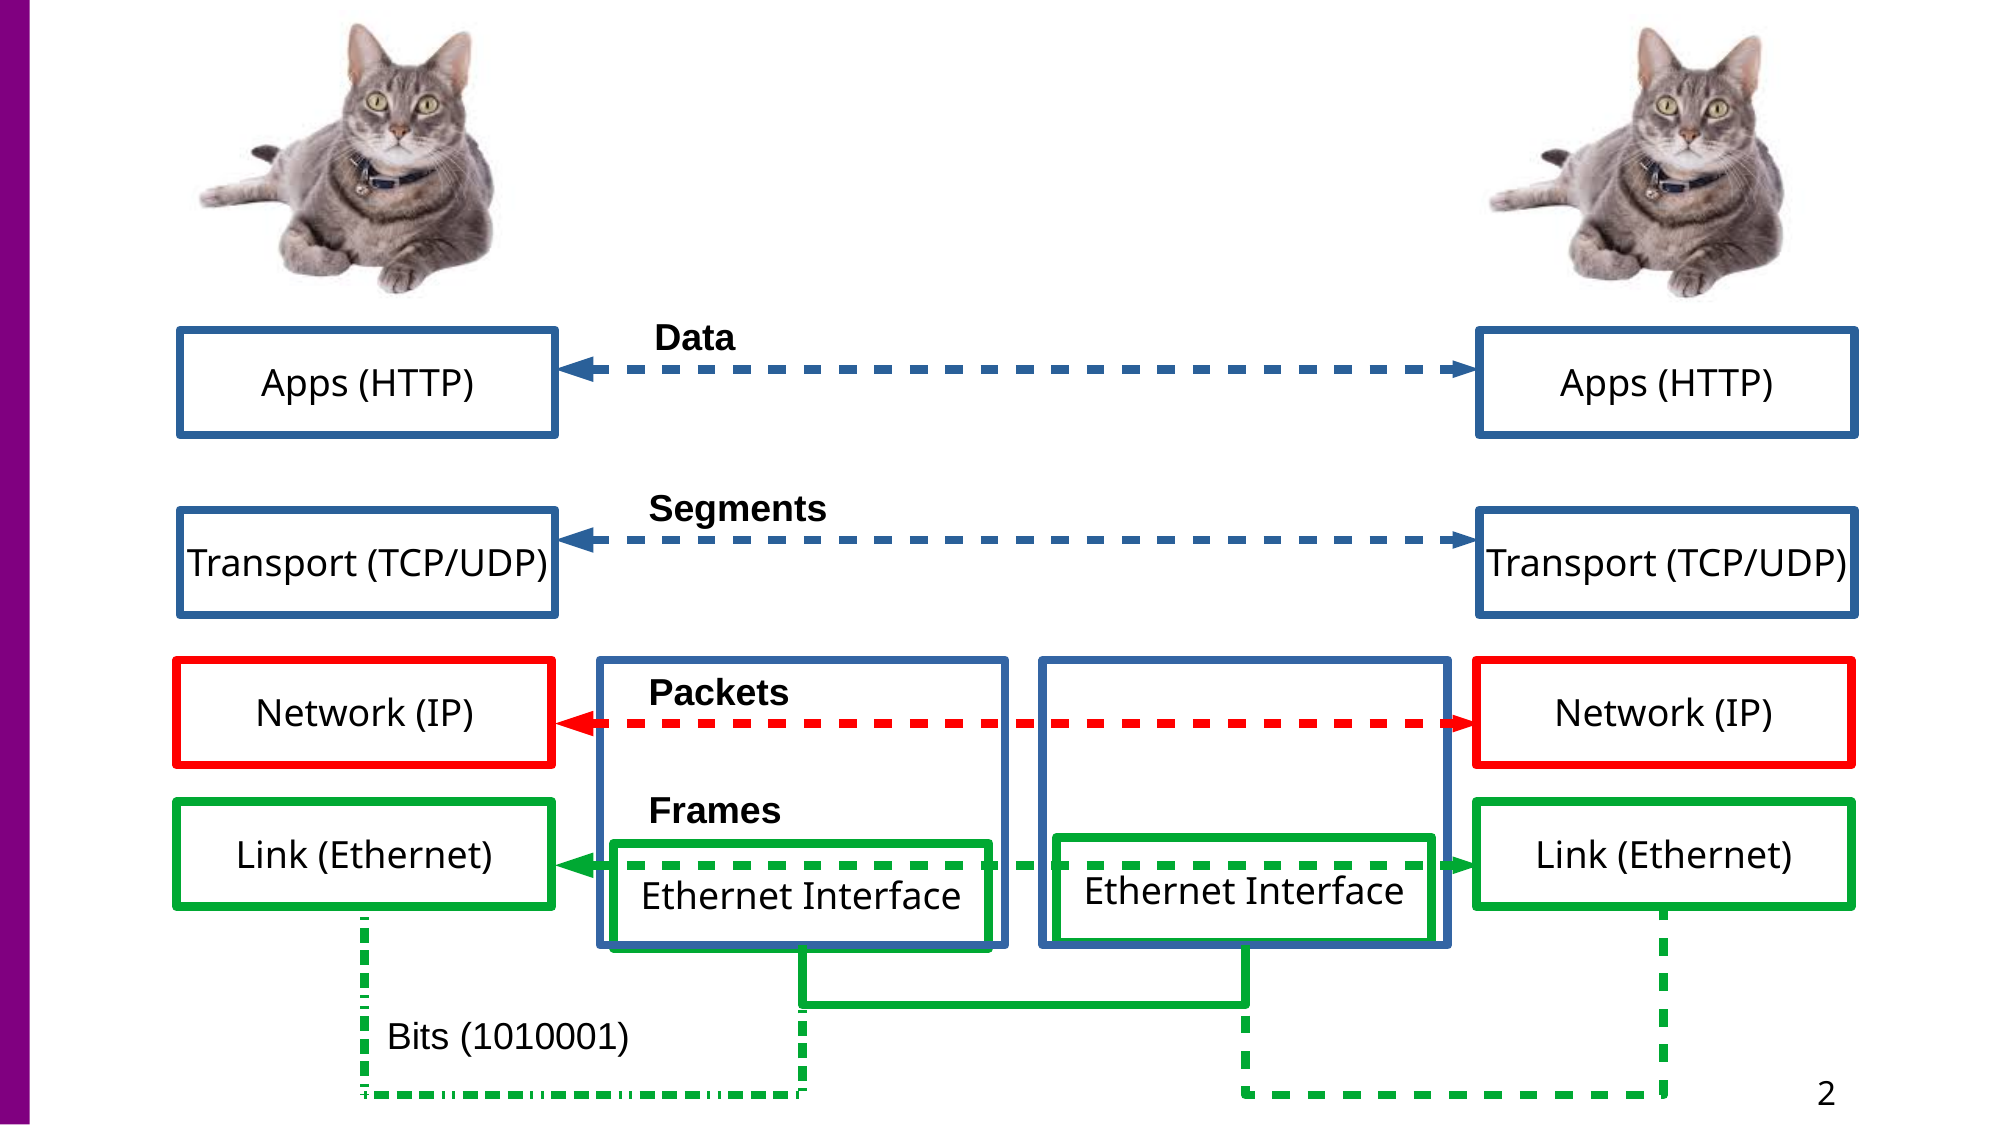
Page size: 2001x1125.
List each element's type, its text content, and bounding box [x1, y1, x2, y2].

text_box Frames [633, 781, 797, 839]
text_box Ethernet Interface [613, 843, 989, 941]
text_box Link (Ethernet) [1476, 801, 1852, 907]
text_box Transport (TCP/UDP) [1479, 510, 1855, 616]
text_box Segments [633, 479, 843, 537]
text_box Bits (1010001) [372, 1008, 646, 1066]
text_box Network (IP) [1476, 660, 1852, 766]
picture [165, 10, 590, 300]
text_box Ethernet Interface [1056, 837, 1432, 941]
text_box Network (IP) [176, 660, 552, 766]
text_box Apps (HTTP) [180, 329, 556, 436]
text_box Packets [633, 663, 805, 721]
text_box Data [639, 309, 751, 367]
text_box Link (Ethernet) [176, 801, 552, 907]
text_box Transport (TCP/UDP) [180, 510, 556, 616]
text_box Apps (HTTP) [1479, 329, 1855, 436]
picture [1455, 14, 1880, 305]
